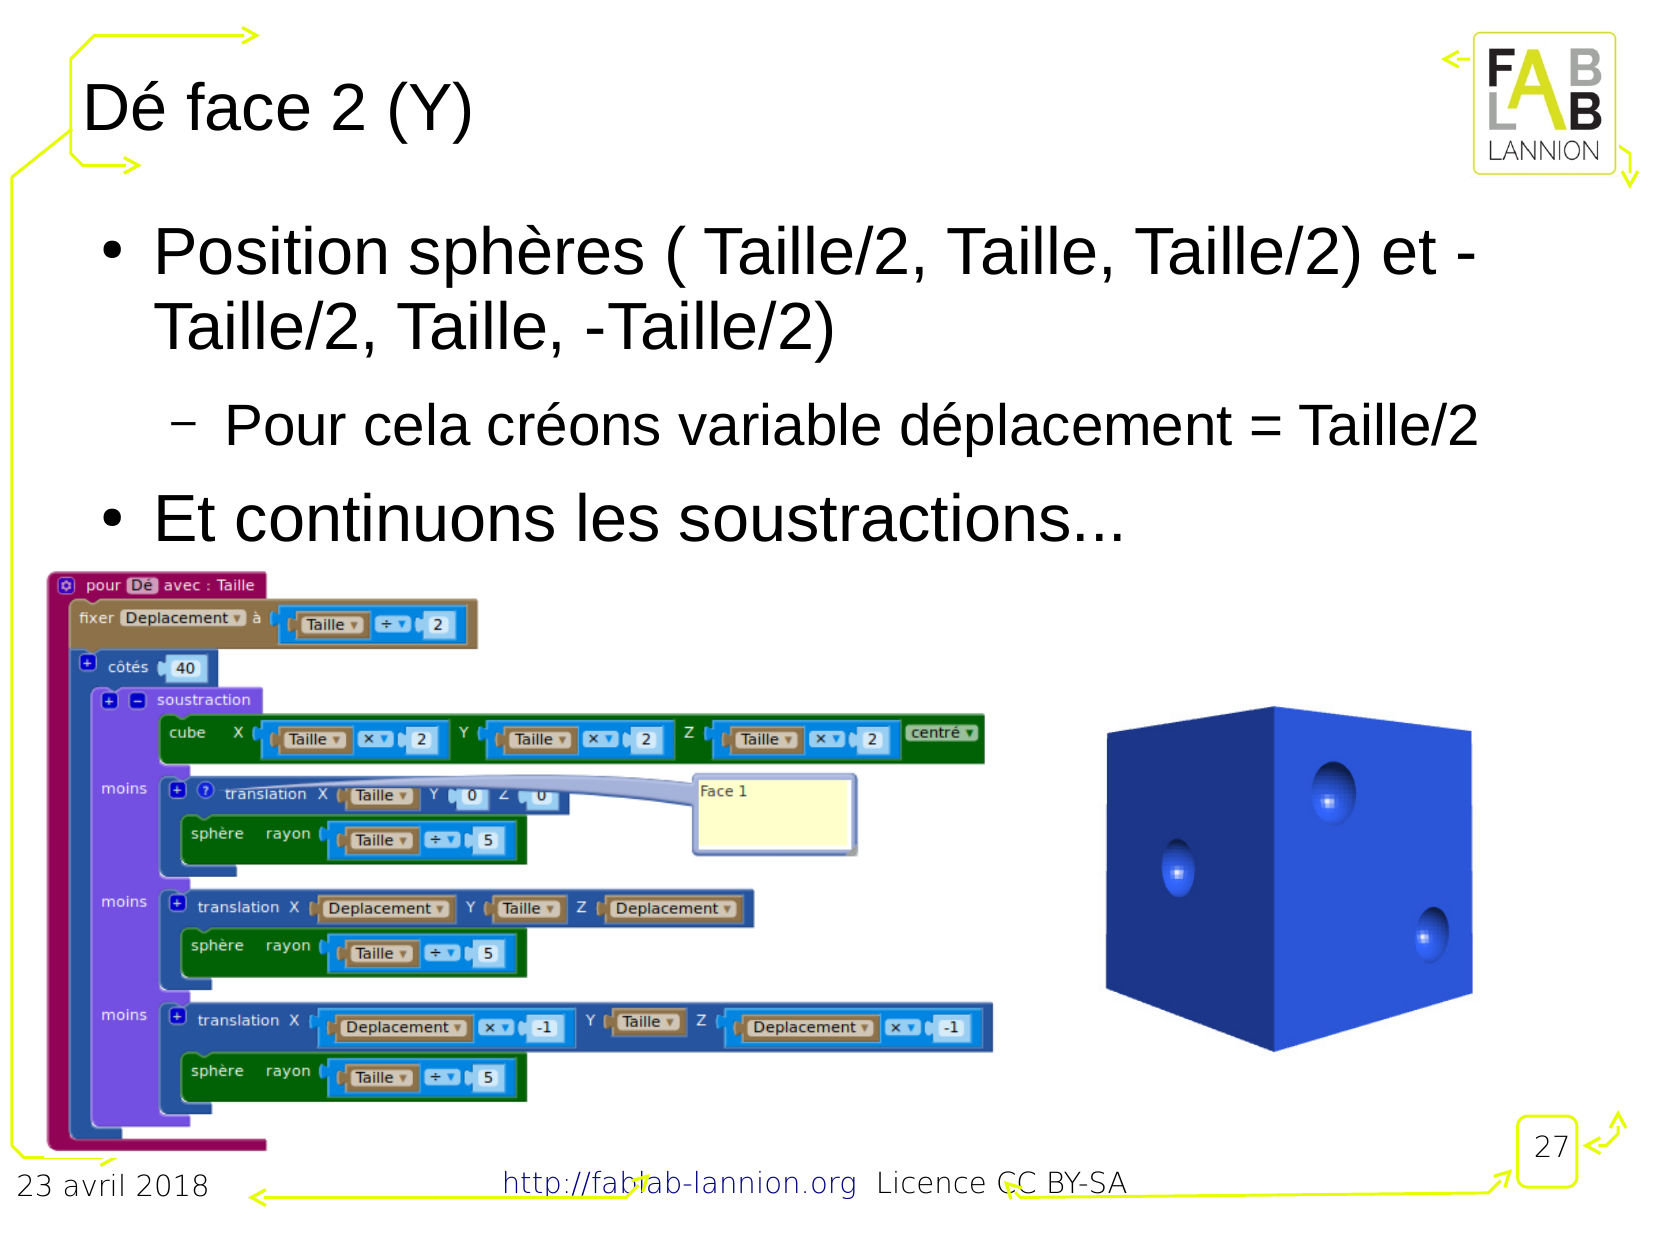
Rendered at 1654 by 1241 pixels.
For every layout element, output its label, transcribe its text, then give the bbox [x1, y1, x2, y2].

list Position sphères ( Taille/2, Taille, Taille/2) et -Taille/2, Taille, -Taille/2) Pour cela créons variable déplacement = Taille/2 Et continuons les soustractions... [82, 213, 1571, 934]
picture [1470, 29, 1619, 178]
title Dé face 2 (Y) [82, 49, 1441, 166]
picture [44, 496, 1630, 1158]
